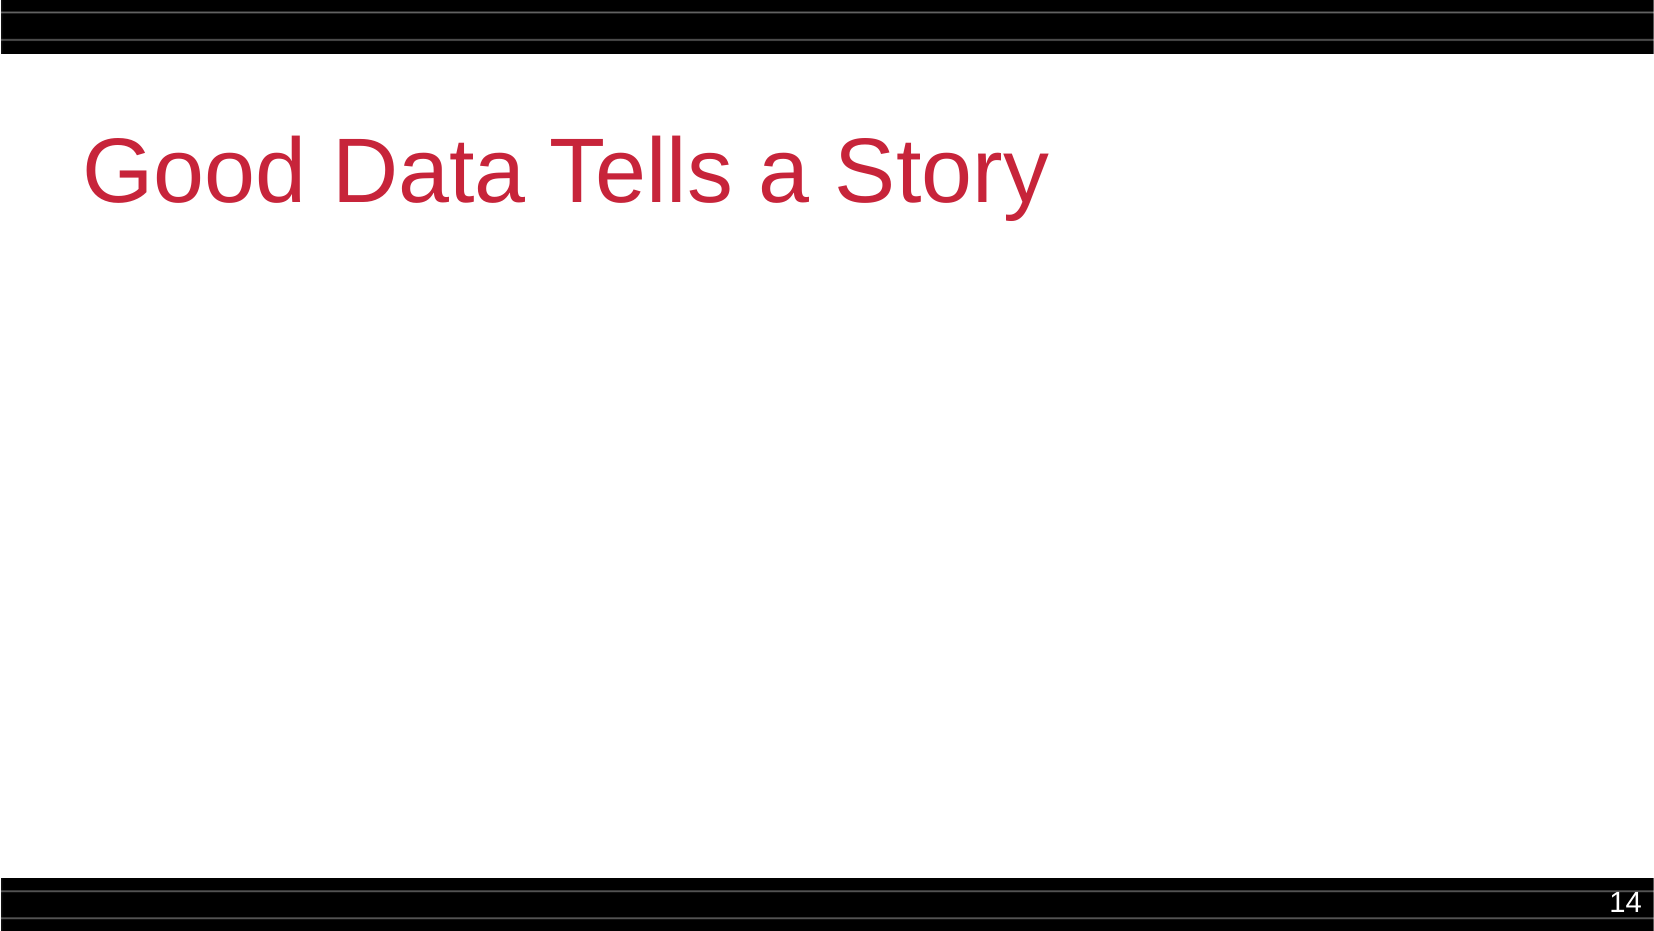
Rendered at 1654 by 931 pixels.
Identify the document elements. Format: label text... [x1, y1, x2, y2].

title Good Data Tells a Story [82, 92, 1571, 249]
picture [1, 878, 1654, 931]
picture [1, 0, 1654, 54]
